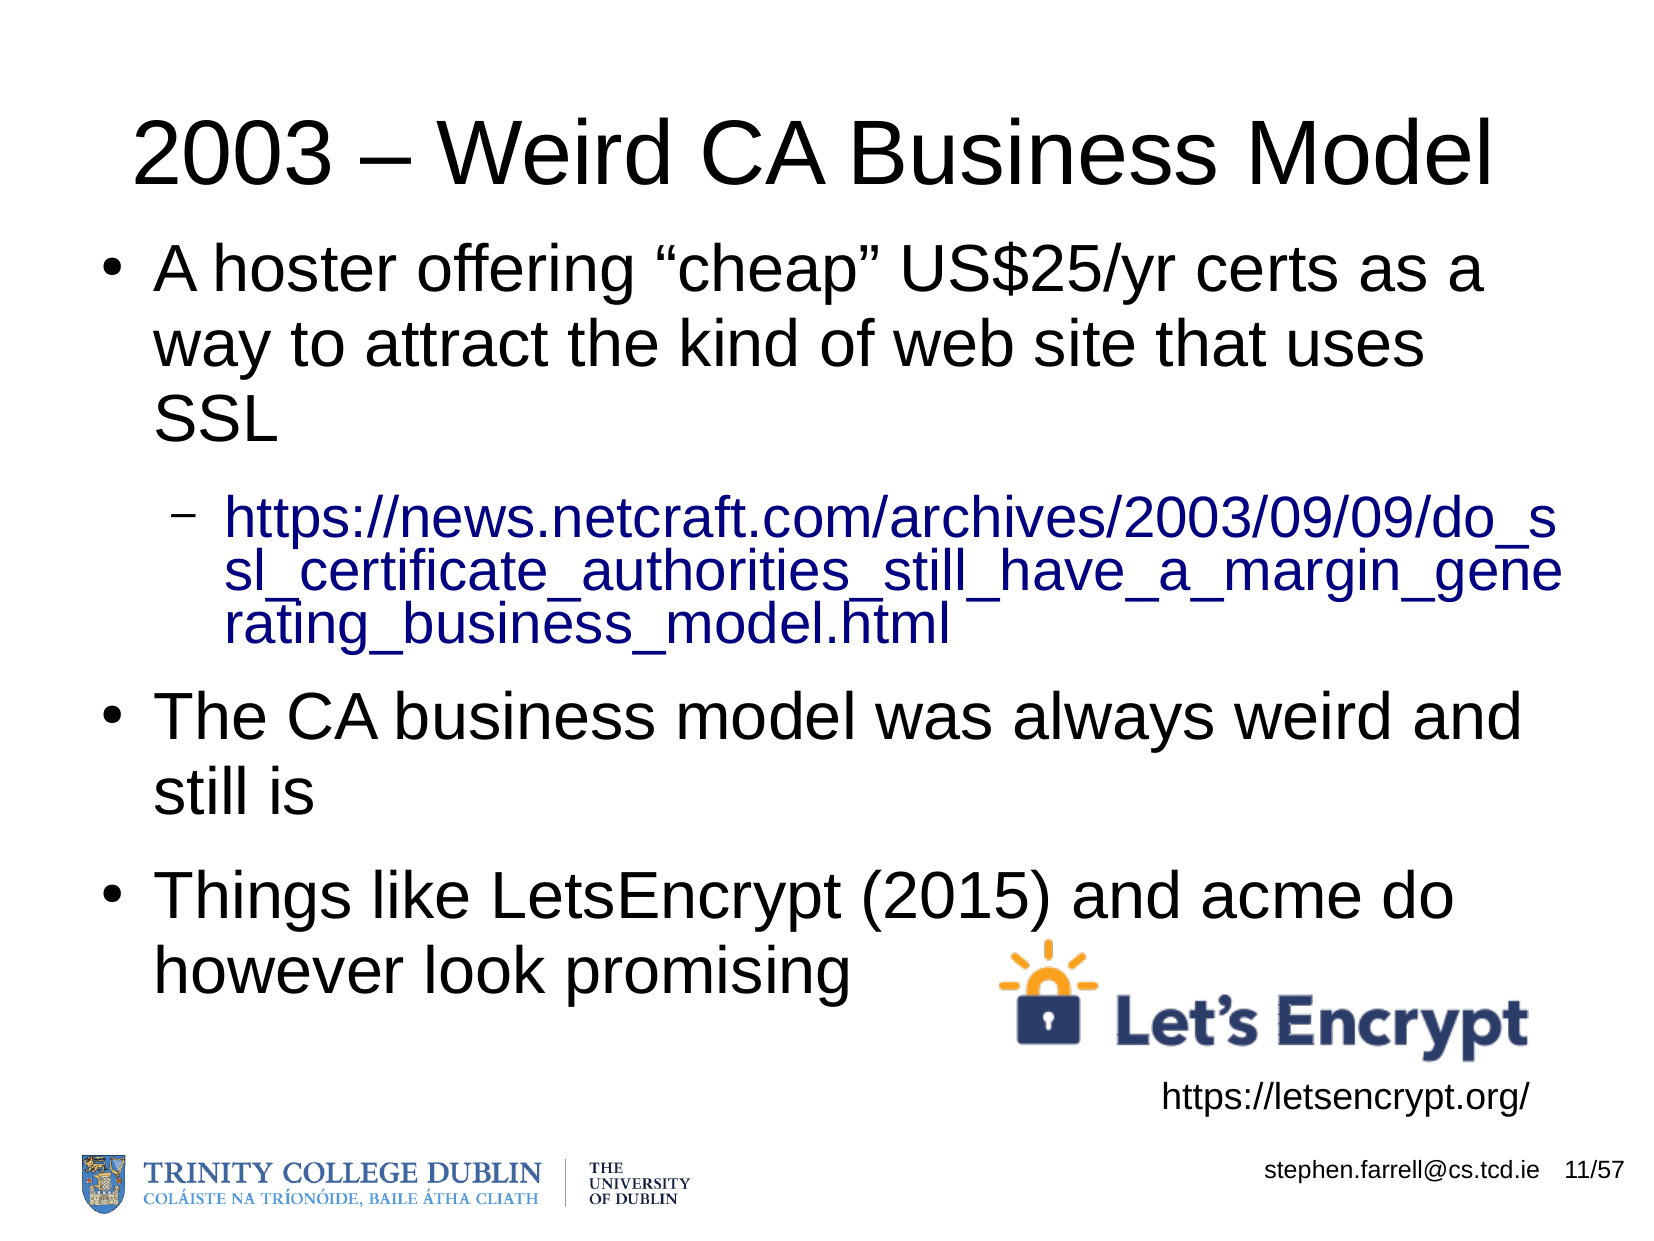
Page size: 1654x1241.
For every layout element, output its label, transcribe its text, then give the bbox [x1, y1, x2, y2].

title 2003 – Weird CA Business Model [82, 49, 1571, 231]
picture [82, 1155, 694, 1214]
text_box https://letsencrypt.org/ [1146, 1068, 1546, 1126]
picture [998, 937, 1529, 1064]
list A hoster offering “cheap” US$25/yr certs as a way to attract the kind of web site that uses SSL https://news.netcraft.com/archives/2003/09/09/do_ssl_certificate_authorities_still_have_a_margin_generating_business_model.html The CA business model was always weird and still is Things like LetsEncrypt (2015) and acme do however look promising [82, 231, 1571, 951]
